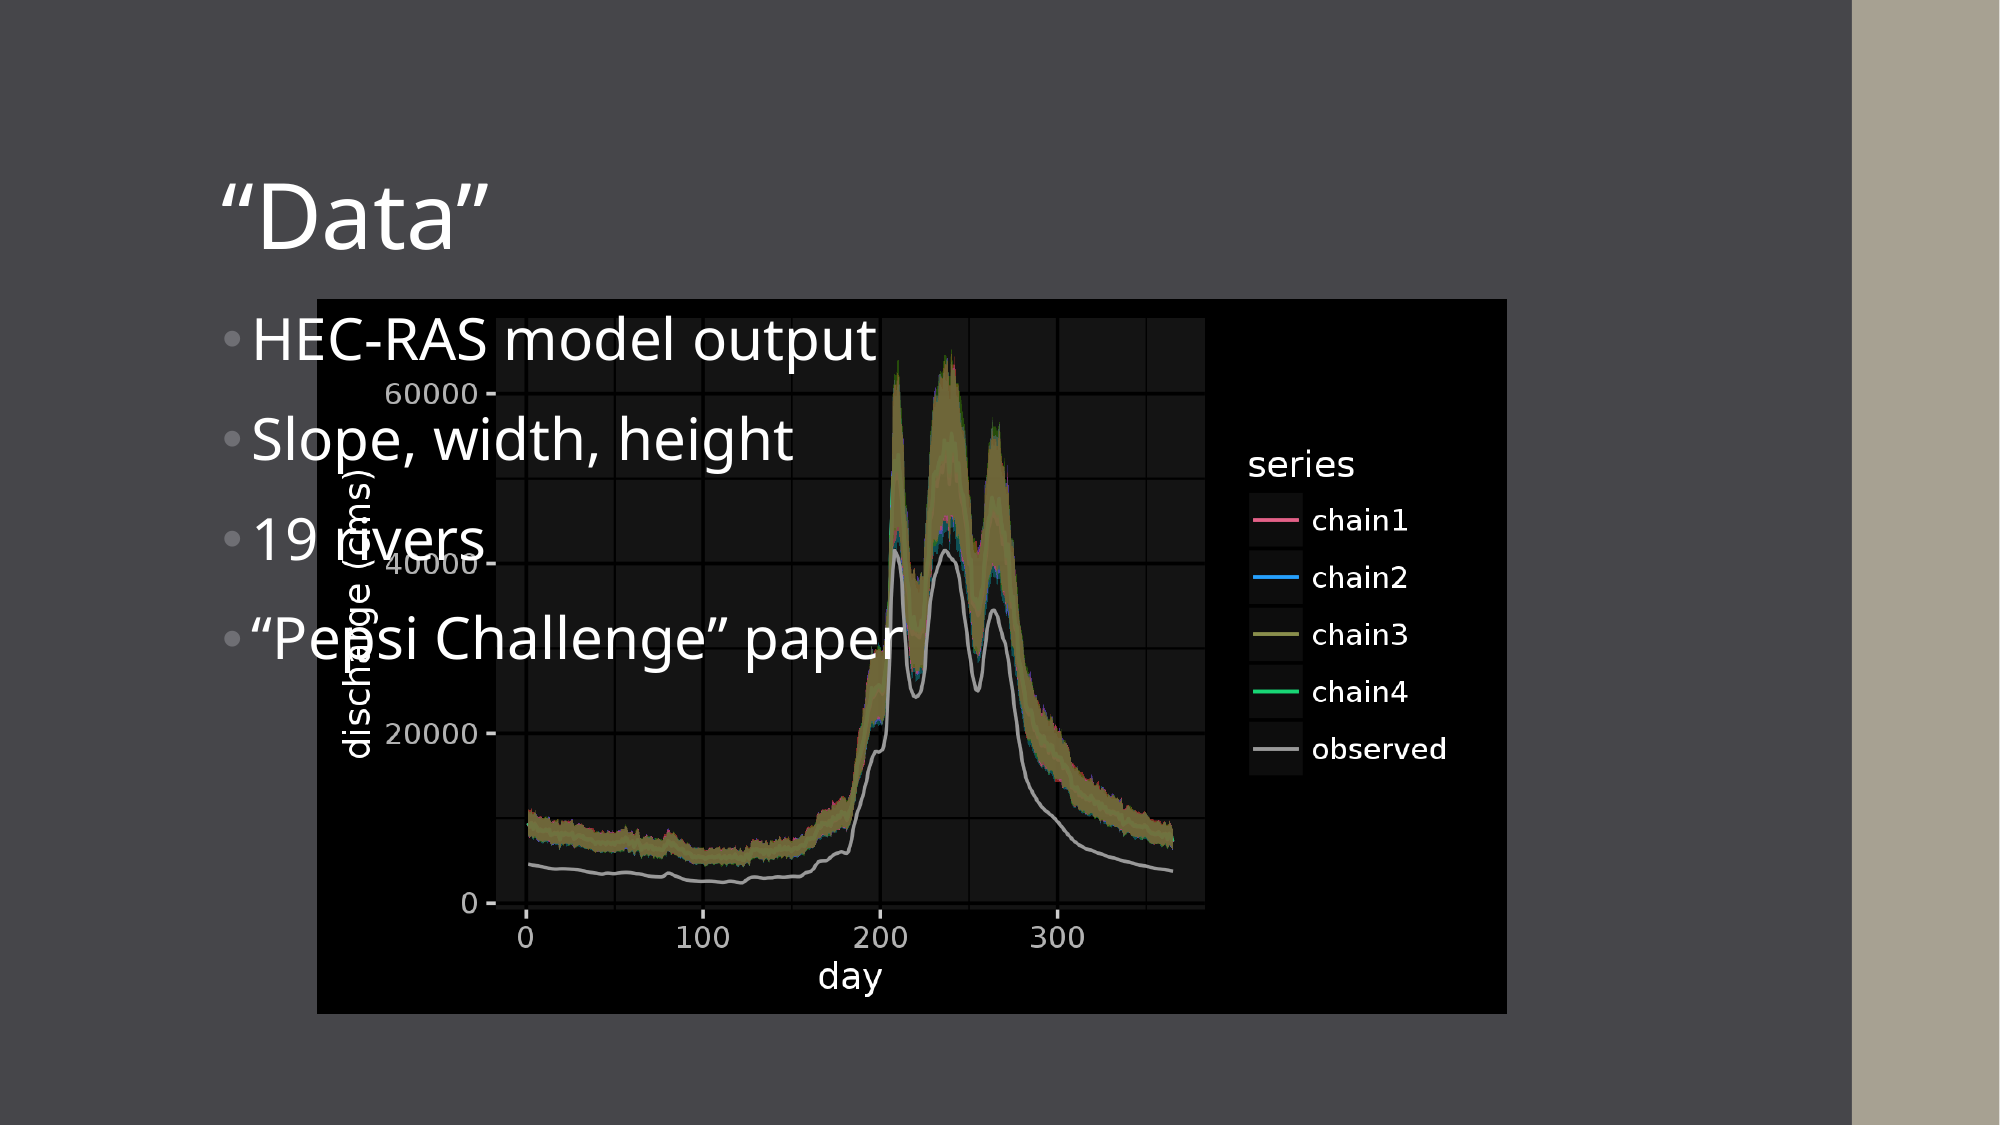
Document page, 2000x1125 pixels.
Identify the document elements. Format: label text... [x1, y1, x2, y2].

list HEC-RAS model output Slope, width, height 19 rivers “Pepsi Challenge” paper [206, 299, 1617, 1014]
title “Data” [206, 60, 1797, 278]
